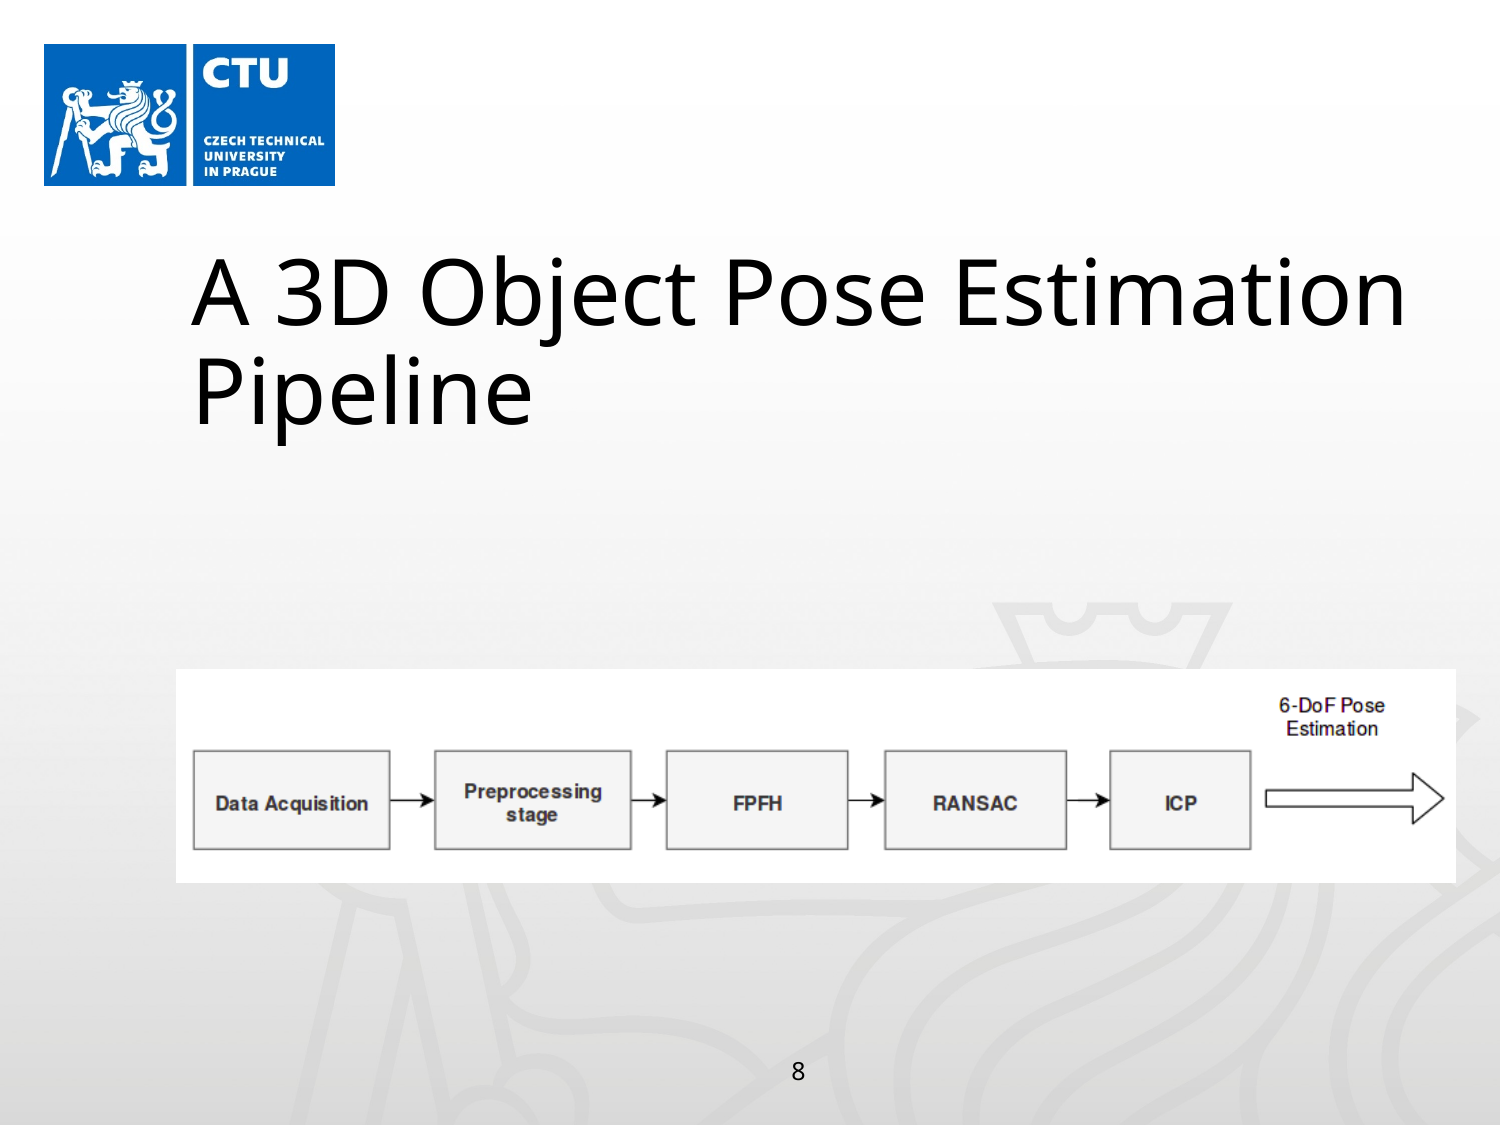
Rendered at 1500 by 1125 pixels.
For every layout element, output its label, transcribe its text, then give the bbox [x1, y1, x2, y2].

title A 3D Object Pose Estimation Pipeline [177, 232, 1456, 458]
picture [0, 0, 1500, 1125]
title 8 [776, 1050, 826, 1096]
